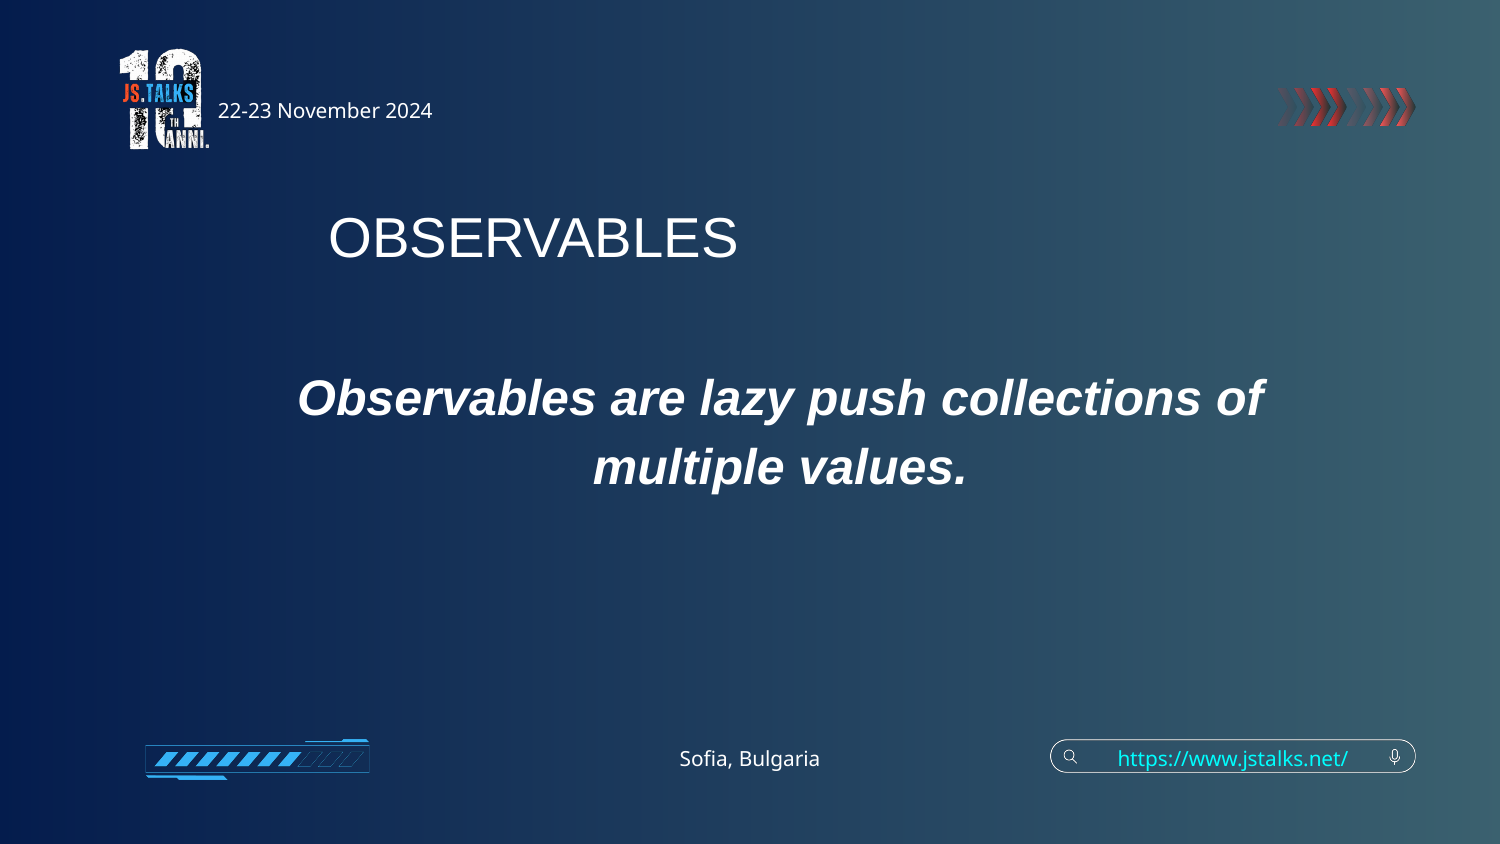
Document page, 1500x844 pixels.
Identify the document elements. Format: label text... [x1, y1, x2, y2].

text_box Sofia, Bulgaria [654, 744, 846, 772]
text_box Observables are lazy push collections of multiple values. [229, 356, 1332, 495]
text_box [1050, 739, 1416, 773]
text_box [1277, 88, 1416, 126]
text_box 22-23 November 2024 [217, 95, 507, 123]
text_box OBSERVABLES [328, 183, 1233, 269]
text_box https://www.jstalks.net/ [1103, 744, 1362, 772]
text_box [145, 739, 370, 780]
text_box [65, 0, 258, 231]
